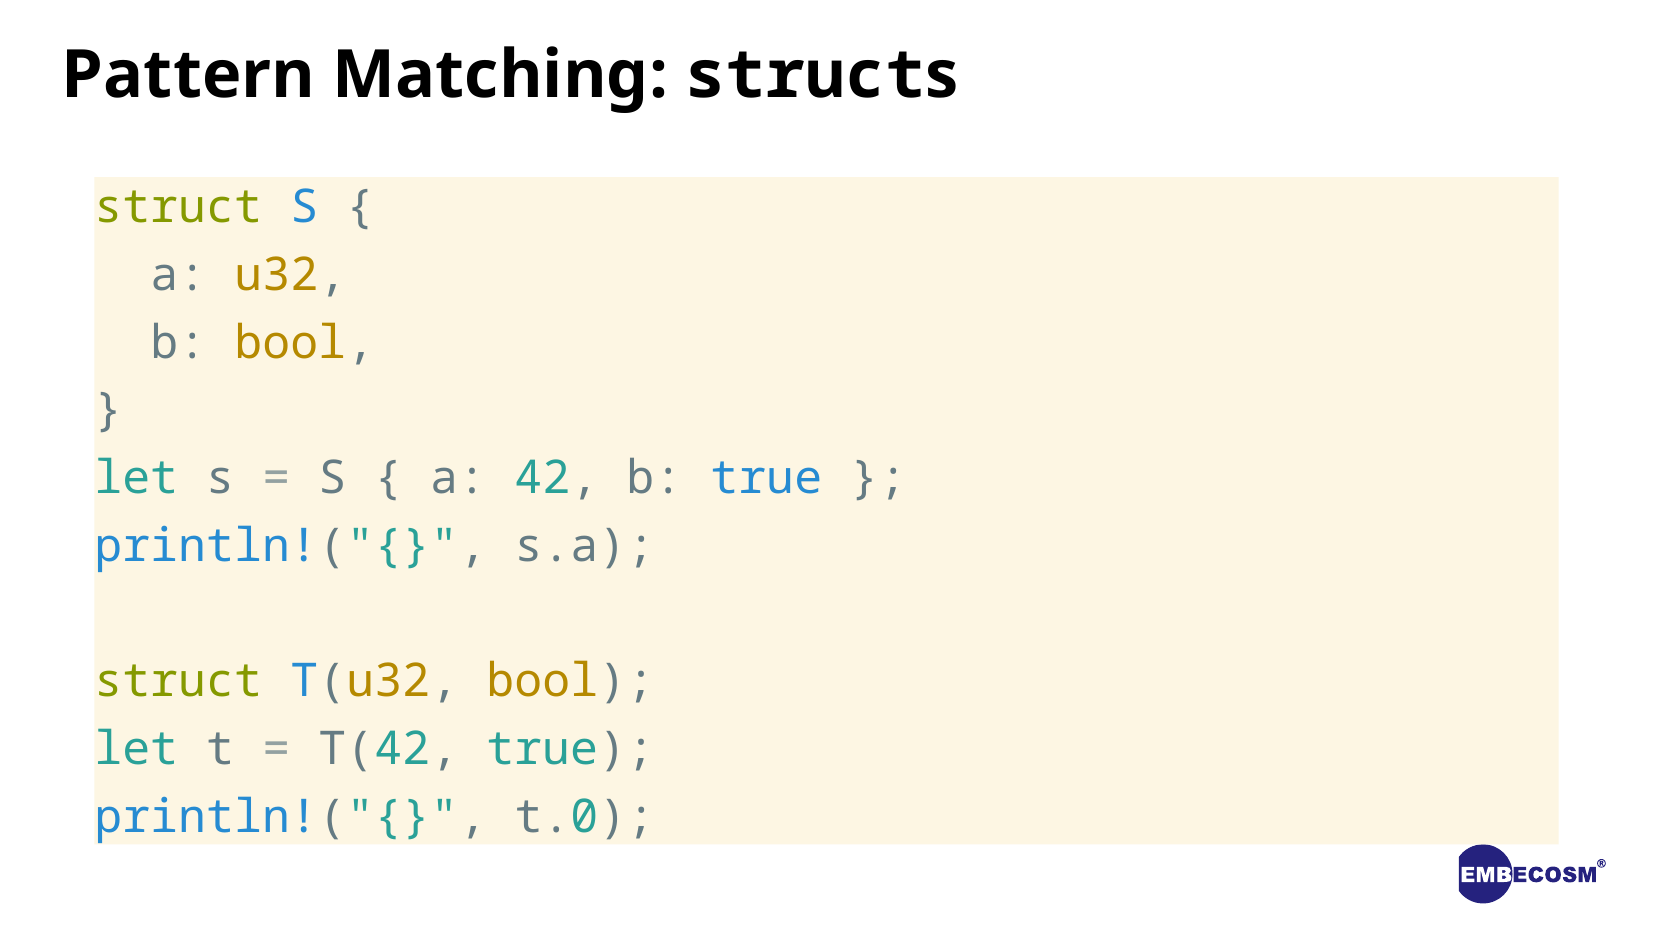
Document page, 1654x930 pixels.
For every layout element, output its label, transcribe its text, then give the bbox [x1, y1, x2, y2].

title Pattern Matching: structs [47, 26, 1606, 178]
list struct S { a: u32, b: bool, } let s = S { a: 42, b: true }; println!("{}", s.a); struct T(u32, bool); let t = T(42, true); println!("{}", t.0); [94, 177, 1559, 845]
